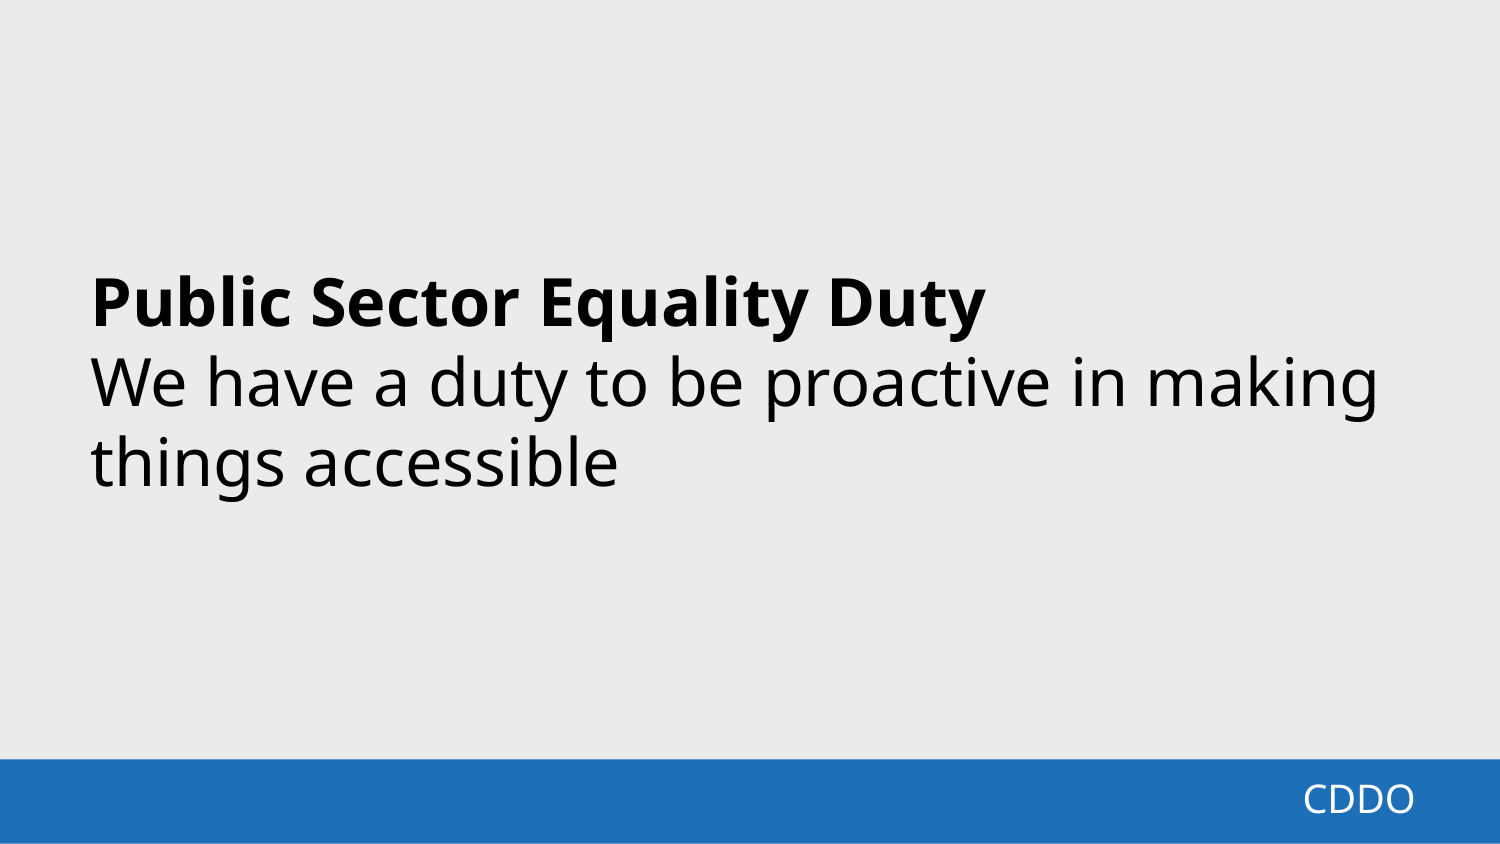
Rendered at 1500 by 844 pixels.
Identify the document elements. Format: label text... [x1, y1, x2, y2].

text_box Public Sector Equality Duty We have a duty to be proactive in making things accessible [87, 0, 1416, 760]
